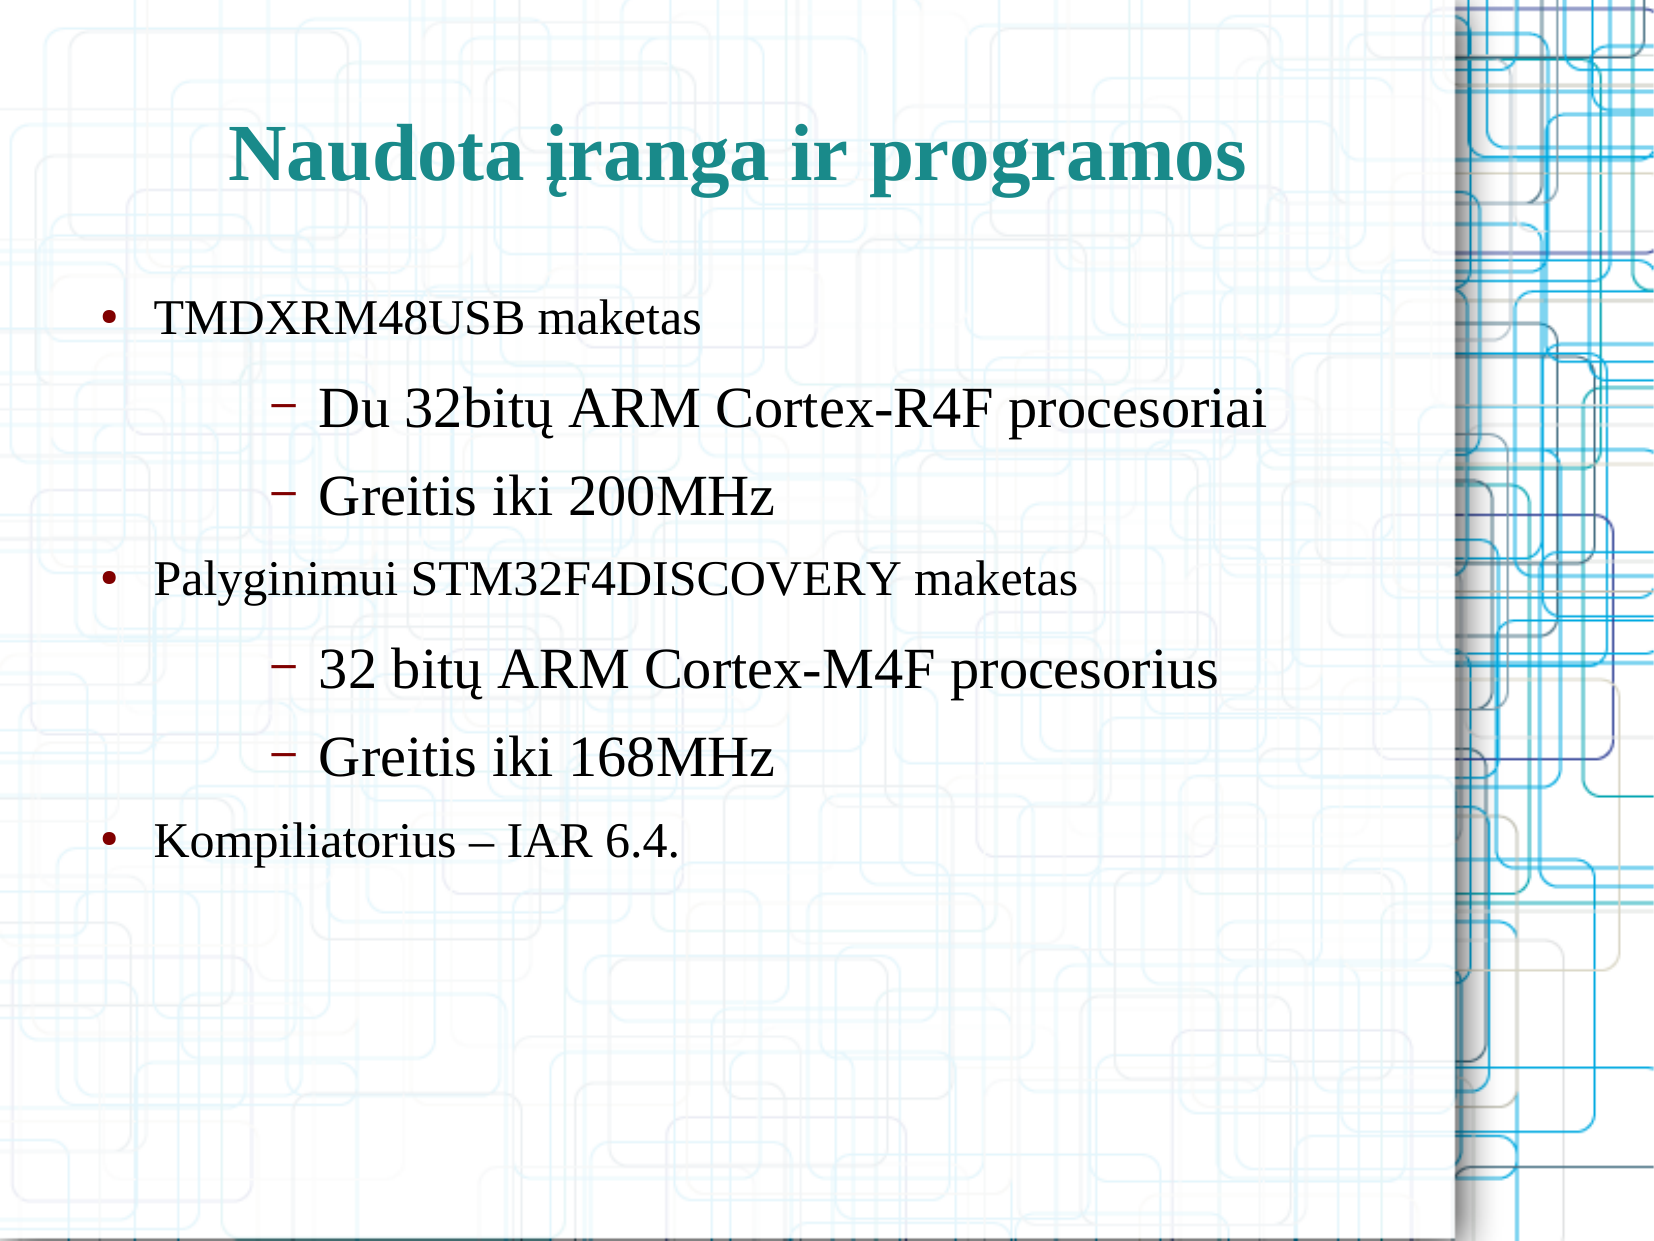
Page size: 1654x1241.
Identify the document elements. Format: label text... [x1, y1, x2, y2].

list TMDXRM48USB maketas Du 32bitų ARM Cortex-R4F procesoriai Greitis iki 200MHz Palyginimui STM32F4DISCOVERY maketas 32 bitų ARM Cortex-M4F procesorius Greitis iki 168MHz Kompiliatorius – IAR 6.4. [82, 290, 1418, 1010]
title Naudota įranga ir programos [59, 49, 1418, 257]
picture [0, 0, 1654, 1241]
